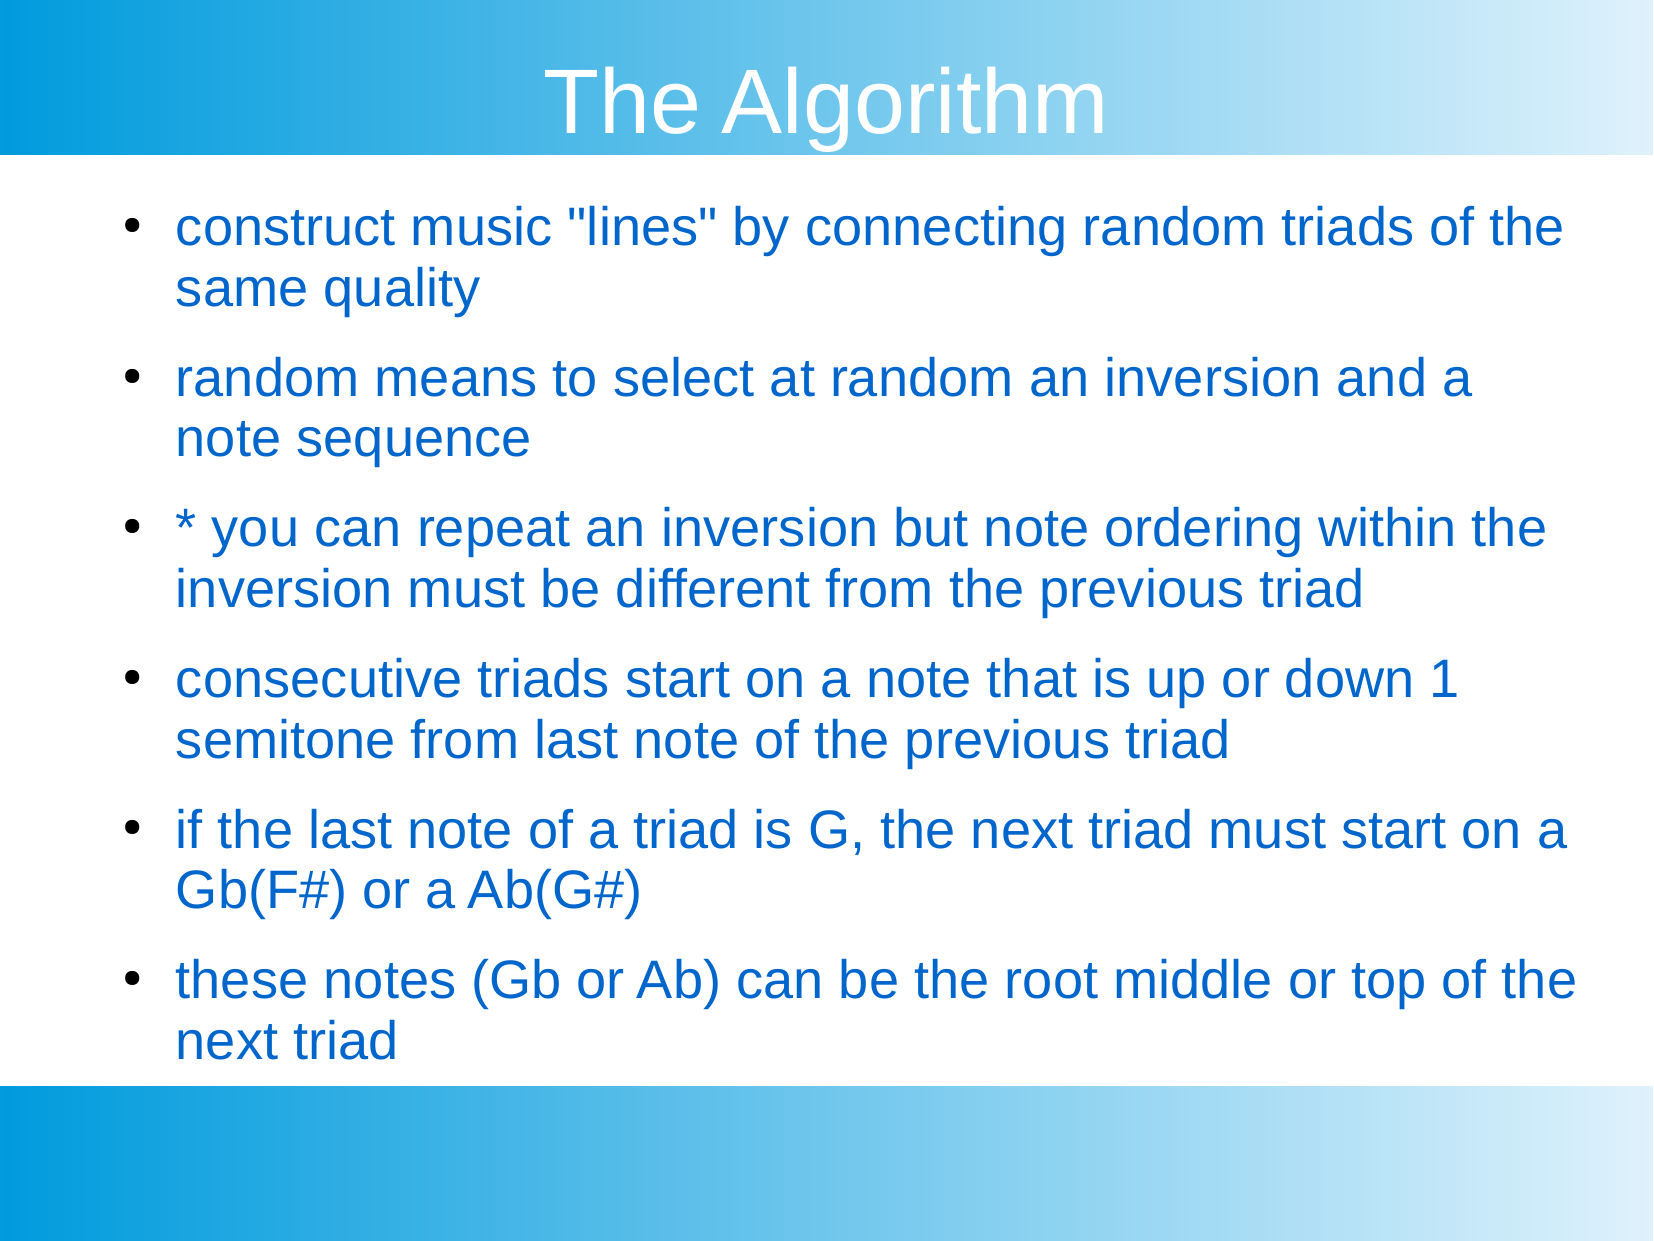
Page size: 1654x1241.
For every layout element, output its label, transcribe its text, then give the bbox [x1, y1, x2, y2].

title The Algorithm [82, 49, 1571, 155]
list construct music "lines" by connecting random triads of the same quality random means to select at random an inversion and a note sequence * you can repeat an inversion but note ordering within the inversion must be different from the previous triad consecutive triads start on a note that is up or down 1 semitone from last note of the previous triad if the last note of a triad is G, the next triad must start on a Gb(F#) or a Ab(G#) these notes (Gb or Ab) can be the root middle or top of the next triad [105, 196, 1591, 1126]
